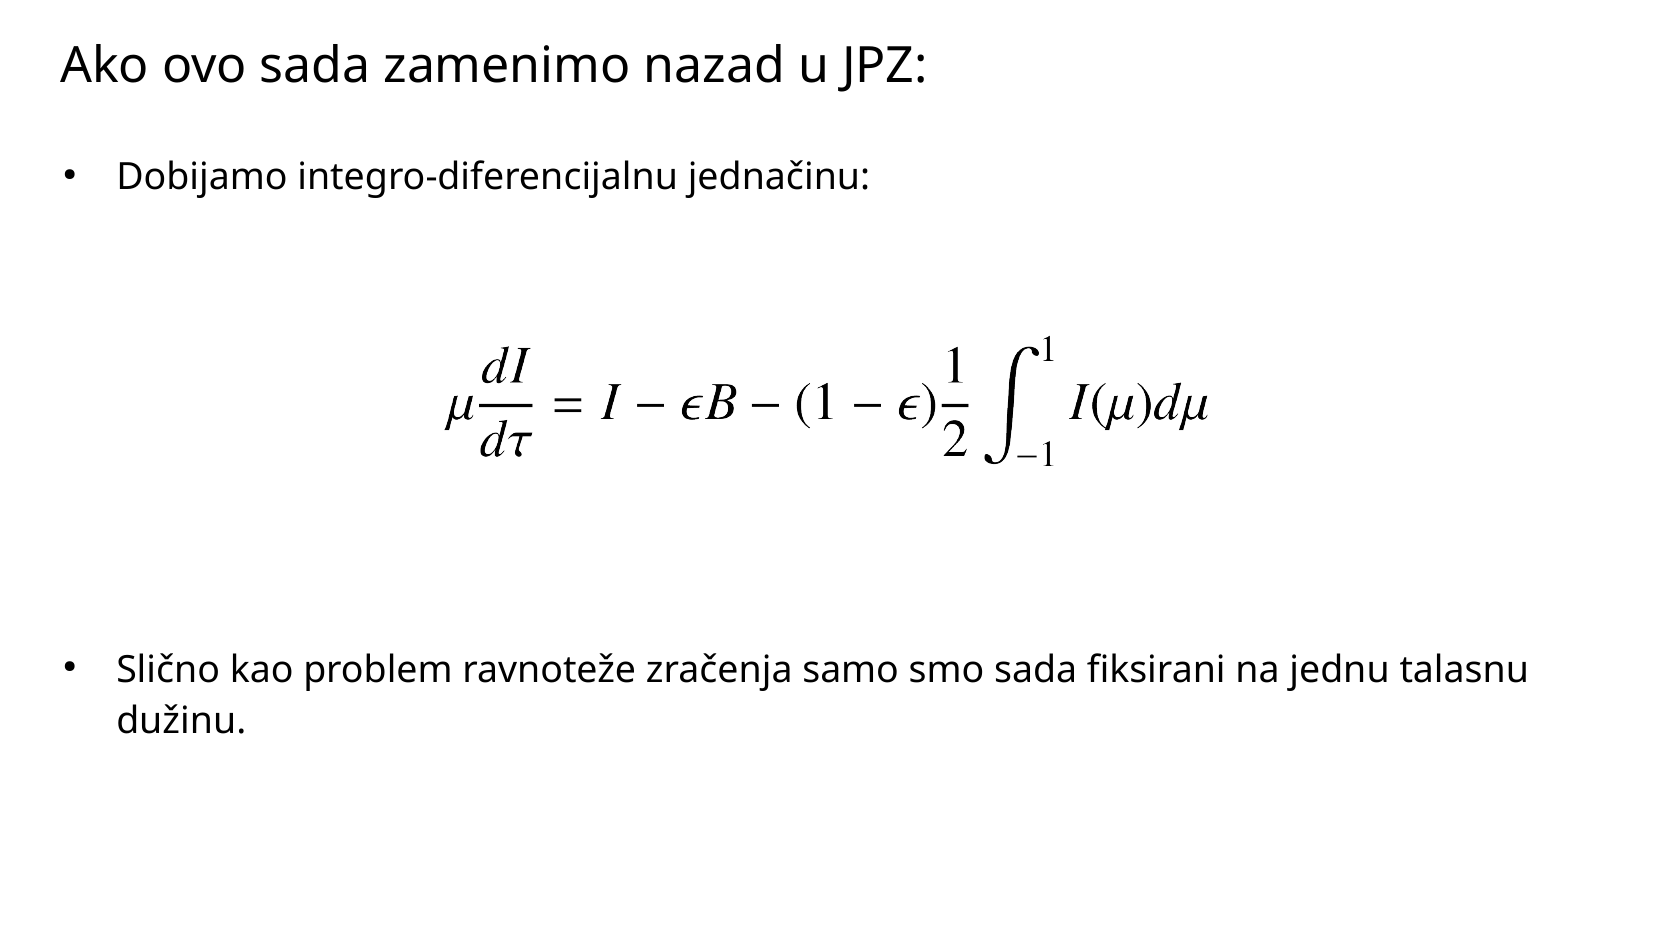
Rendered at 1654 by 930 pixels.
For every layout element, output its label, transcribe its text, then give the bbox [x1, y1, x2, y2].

list Dobijamo integro-diferencijalnu jednačinu: Slično kao problem ravnoteže zračenja samo smo sada fiksirani na jednu talasnu dužinu. [45, 149, 1635, 880]
picture [444, 335, 1208, 466]
title Ako ovo sada zamenimo nazad u JPZ: [59, 13, 1648, 113]
